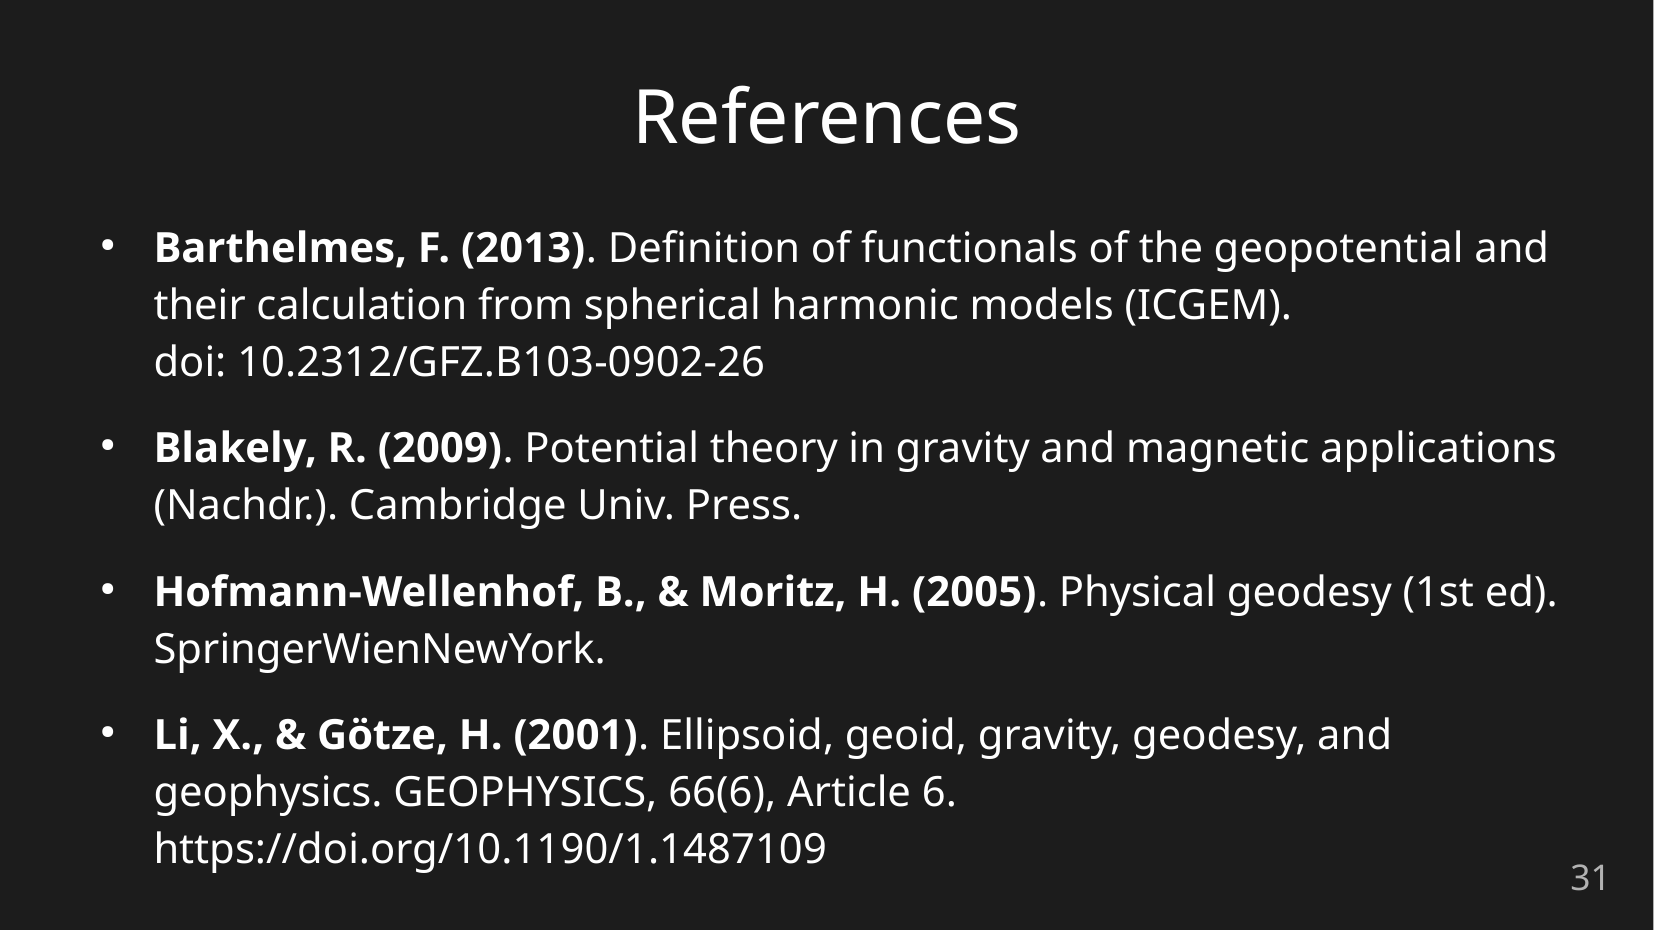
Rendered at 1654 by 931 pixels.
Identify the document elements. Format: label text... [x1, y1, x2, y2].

text_box <number> [1409, 845, 1626, 916]
list Barthelmes, F. (2013). Definition of functionals of the geopotential and their calculation from spherical harmonic models (ICGEM). doi: 10.2312/GFZ.B103-0902-26 Blakely, R. (2009). Potential theory in gravity and magnetic applications (Nachdr.). Cambridge Univ. Press. Hofmann-Wellenhof, B., & Moritz, H. (2005). Physical geodesy (1st ed). SpringerWienNewYork. Li, X., & Götze, H. (2001). Ellipsoid, geoid, gravity, geodesy, and geophysics. GEOPHYSICS, 66(6), Article 6. https://doi.org/10.1190/1.1487109 [82, 217, 1571, 886]
title References [82, 37, 1571, 193]
